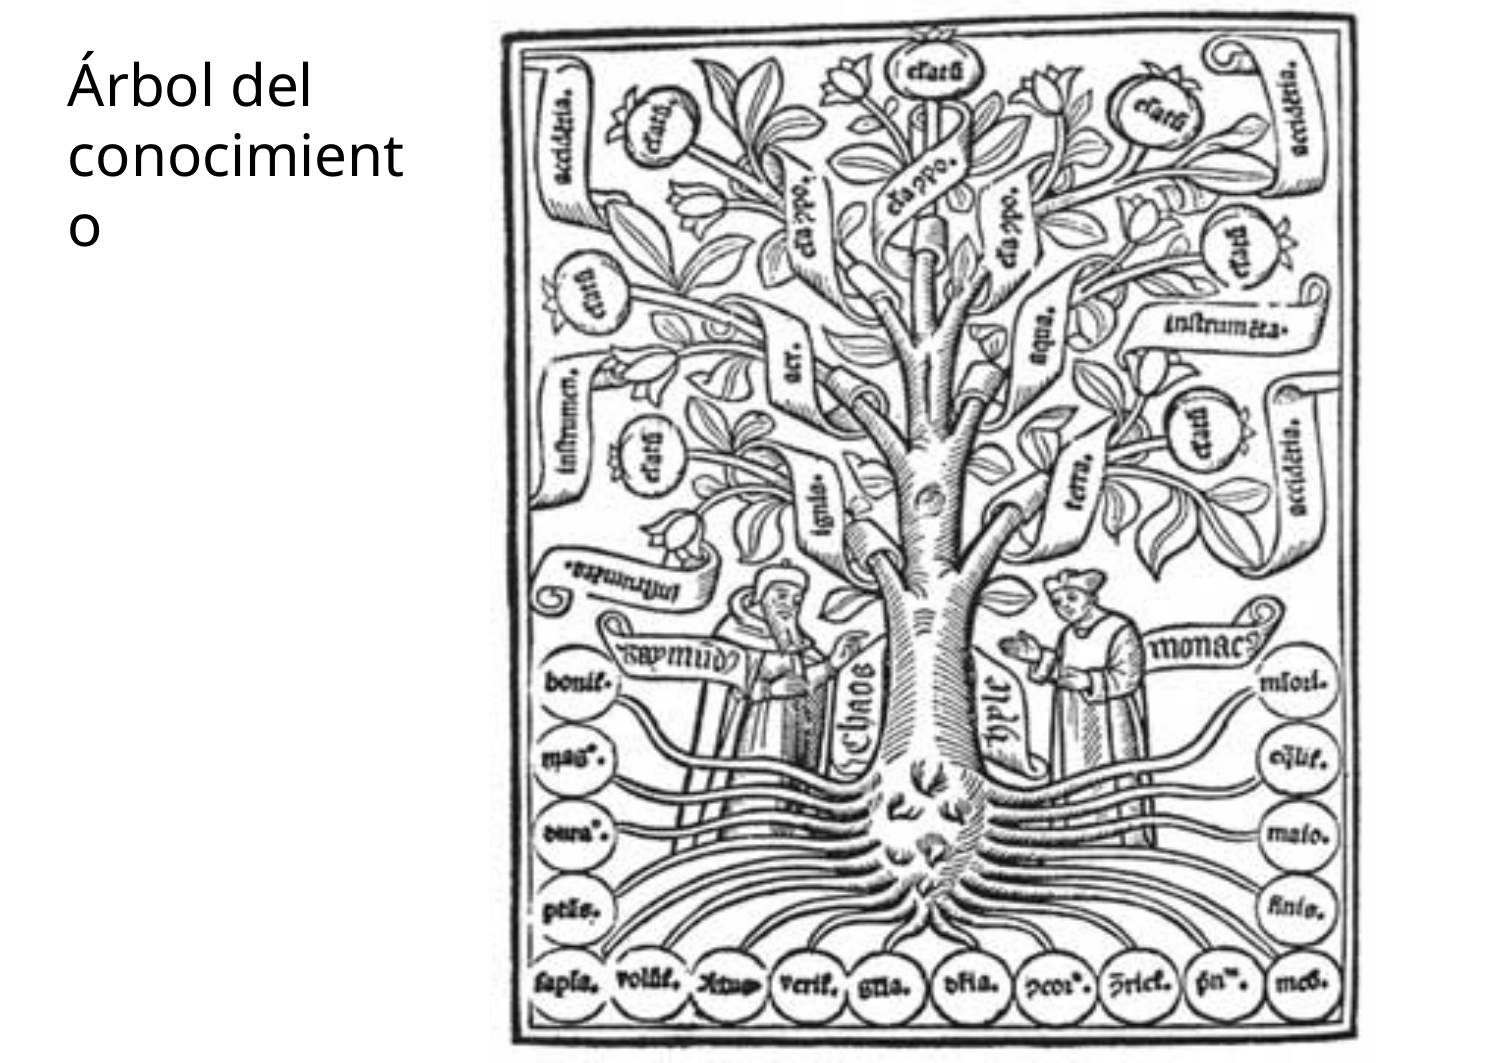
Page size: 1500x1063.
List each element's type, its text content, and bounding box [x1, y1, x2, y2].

text_box Árbol del conocimiento [53, 40, 443, 266]
picture [490, 0, 1374, 1063]
